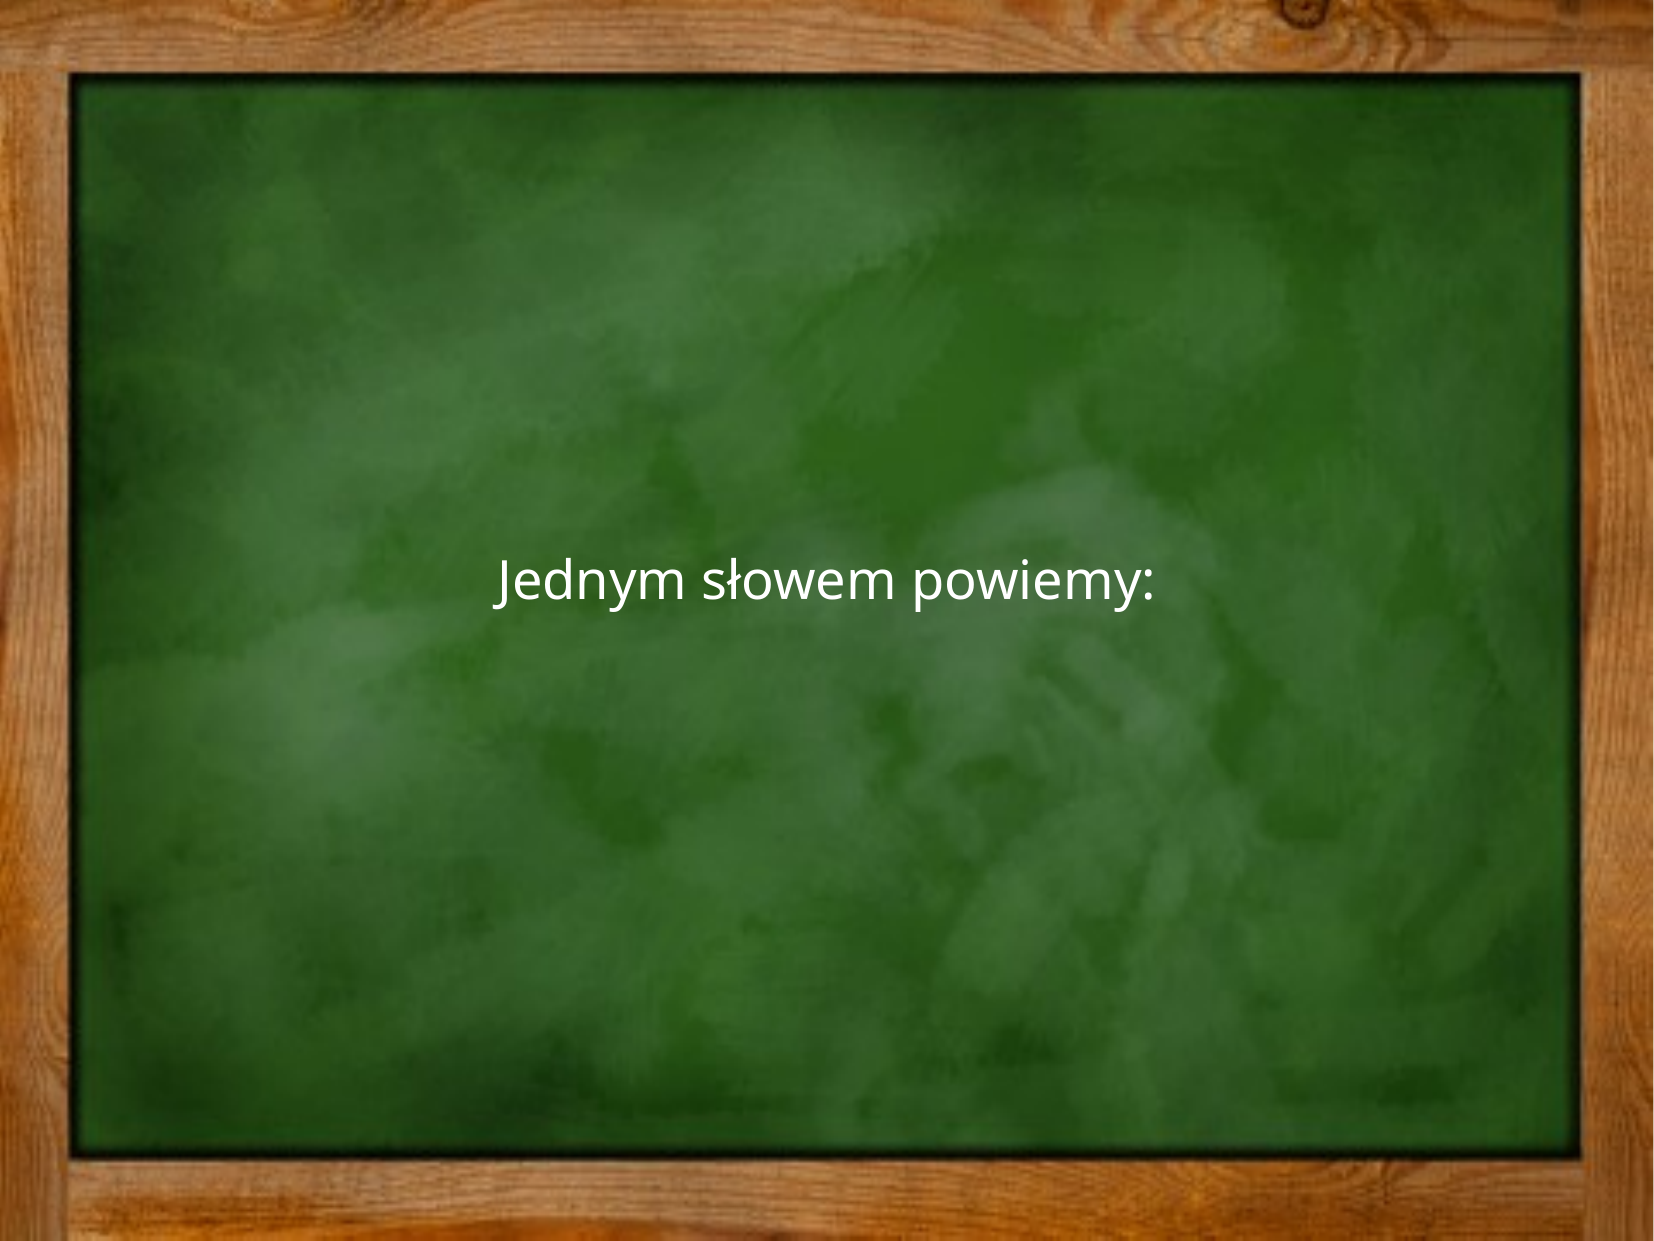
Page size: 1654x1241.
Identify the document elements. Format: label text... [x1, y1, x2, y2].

text_box Jednym słowem powiemy: [82, 260, 1572, 1079]
picture [0, 0, 1654, 1241]
